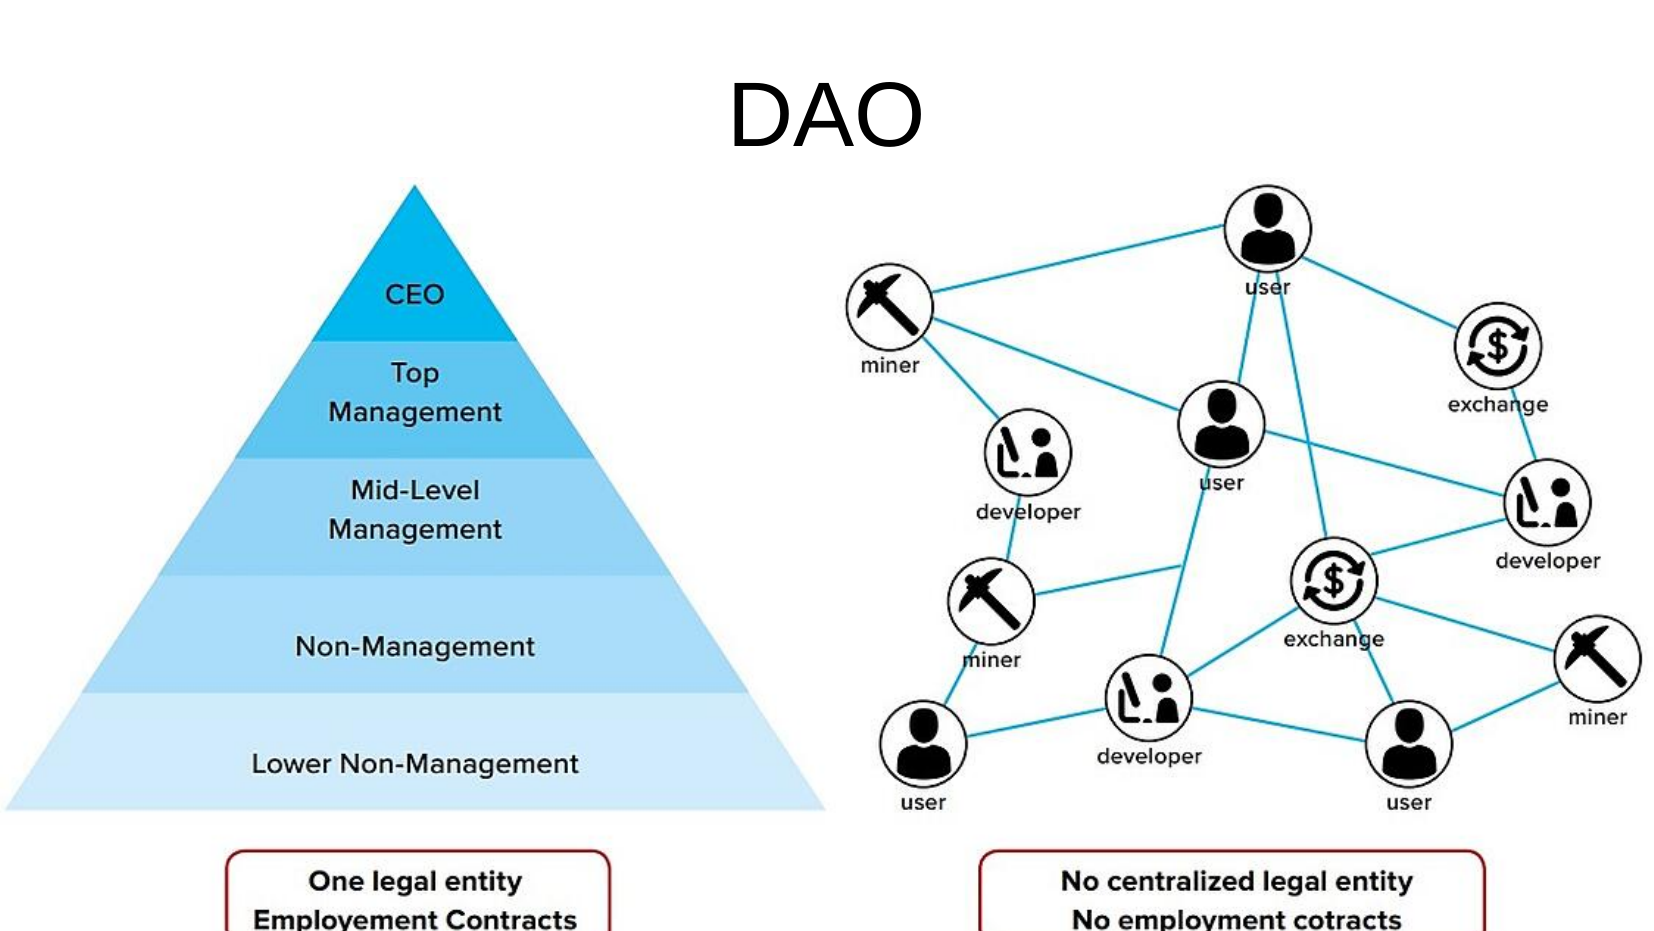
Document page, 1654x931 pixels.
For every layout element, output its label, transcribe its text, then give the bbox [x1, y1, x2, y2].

picture [0, 177, 1654, 931]
title DAO [82, 37, 1571, 177]
